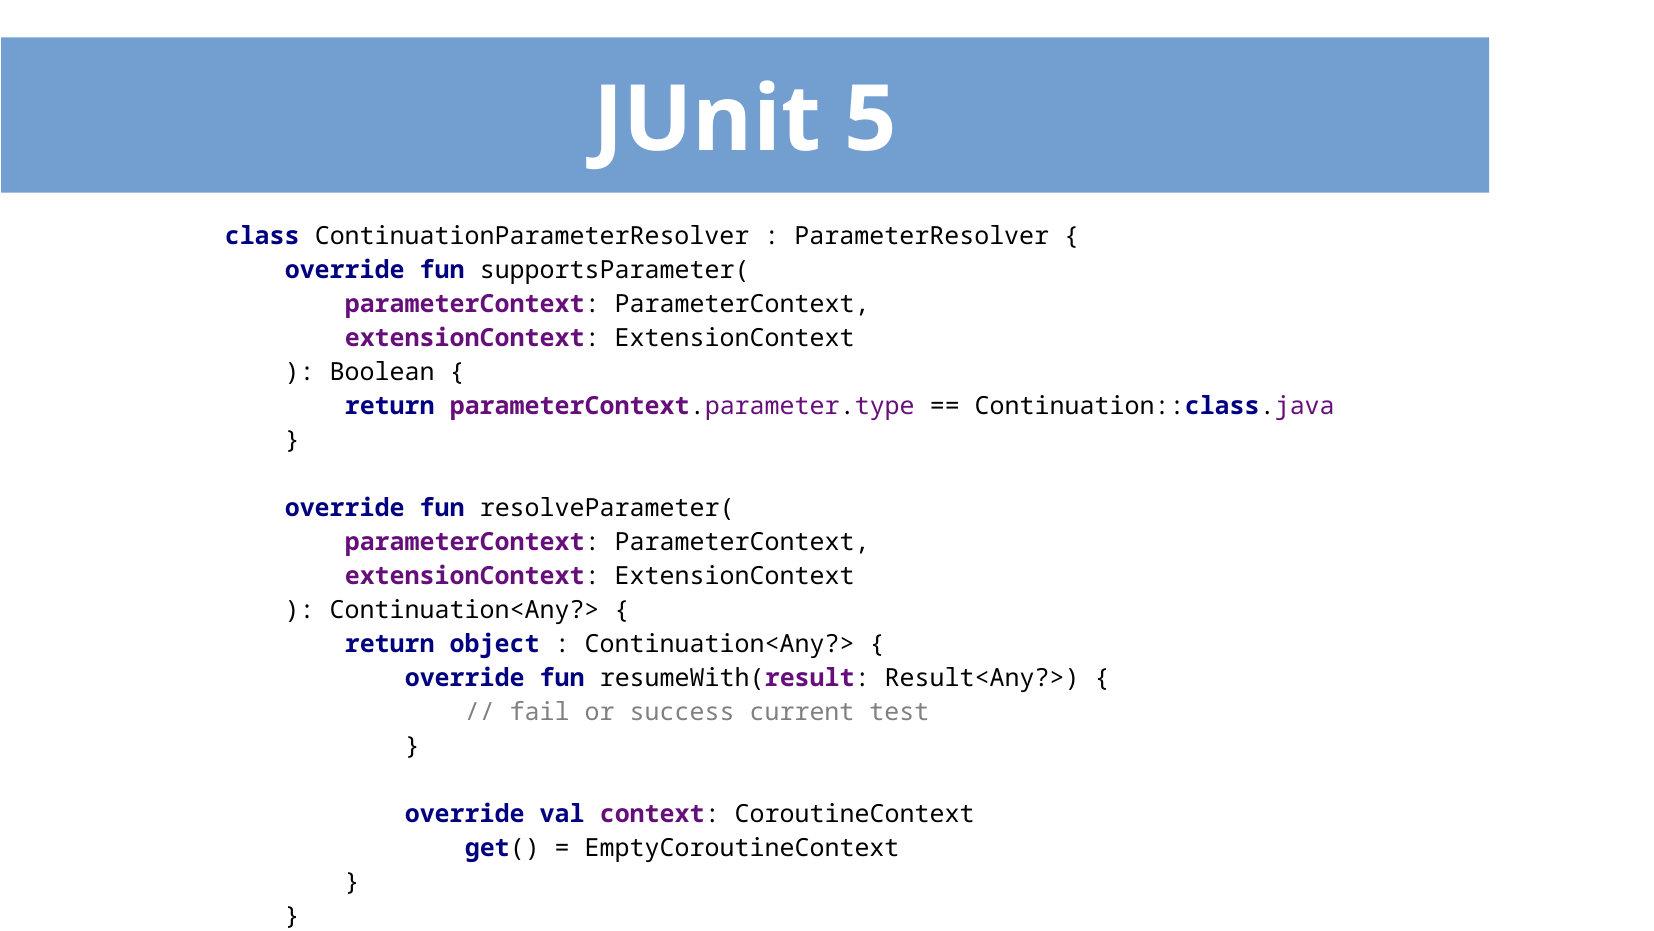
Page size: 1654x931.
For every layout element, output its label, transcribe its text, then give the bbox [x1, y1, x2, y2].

title JUnit 5 [1, 37, 1490, 193]
text_box class ContinuationParameterResolver : ParameterResolver { override fun supportsParameter( parameterContext: ParameterContext, extensionContext: ExtensionContext ): Boolean { return parameterContext.parameter.type == Continuation::class.java } override fun resolveParameter( parameterContext: ParameterContext, extensionContext: ExtensionContext ): Continuation<Any?> { return object : Continuation<Any?> { override fun resumeWith(result: Result<Any?>) { // fail or success current test } override val context: CoroutineContext get() = EmptyCoroutineContext } } } [210, 210, 1350, 891]
